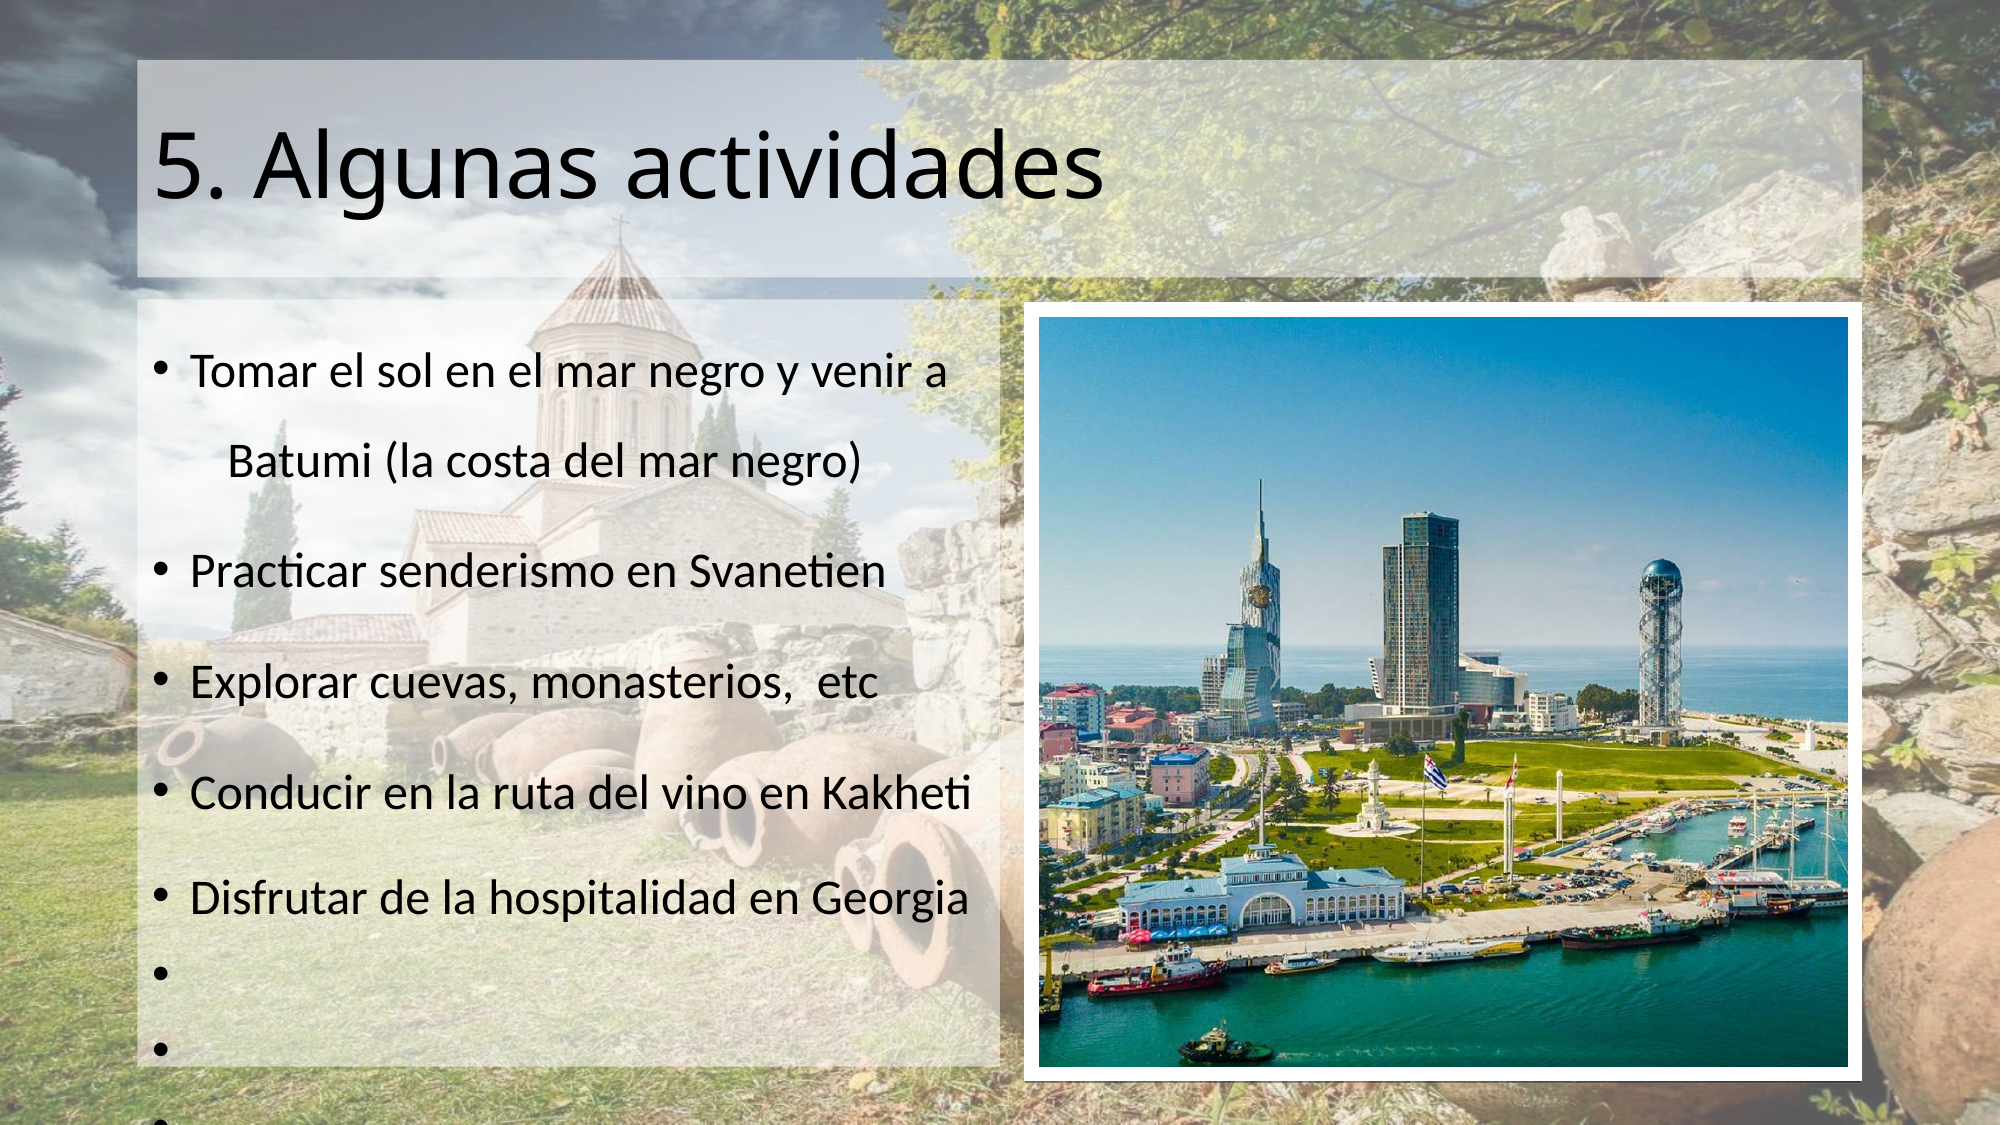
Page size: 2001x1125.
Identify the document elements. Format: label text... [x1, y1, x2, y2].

picture [1681, 316, 1698, 327]
list Tomar el sol en el mar negro y venir a Batumi (la costa del mar negro) Practicar senderismo en Svanetien Explorar cuevas, monasterios, etc Conducir en la ruta del vino en Kakheti Disfrutar de la hospitalidad en Georgia [137, 299, 1000, 1067]
picture [1714, 316, 1848, 362]
title 5. Algunas actividades [137, 59, 1863, 278]
picture [1038, 316, 1848, 1067]
